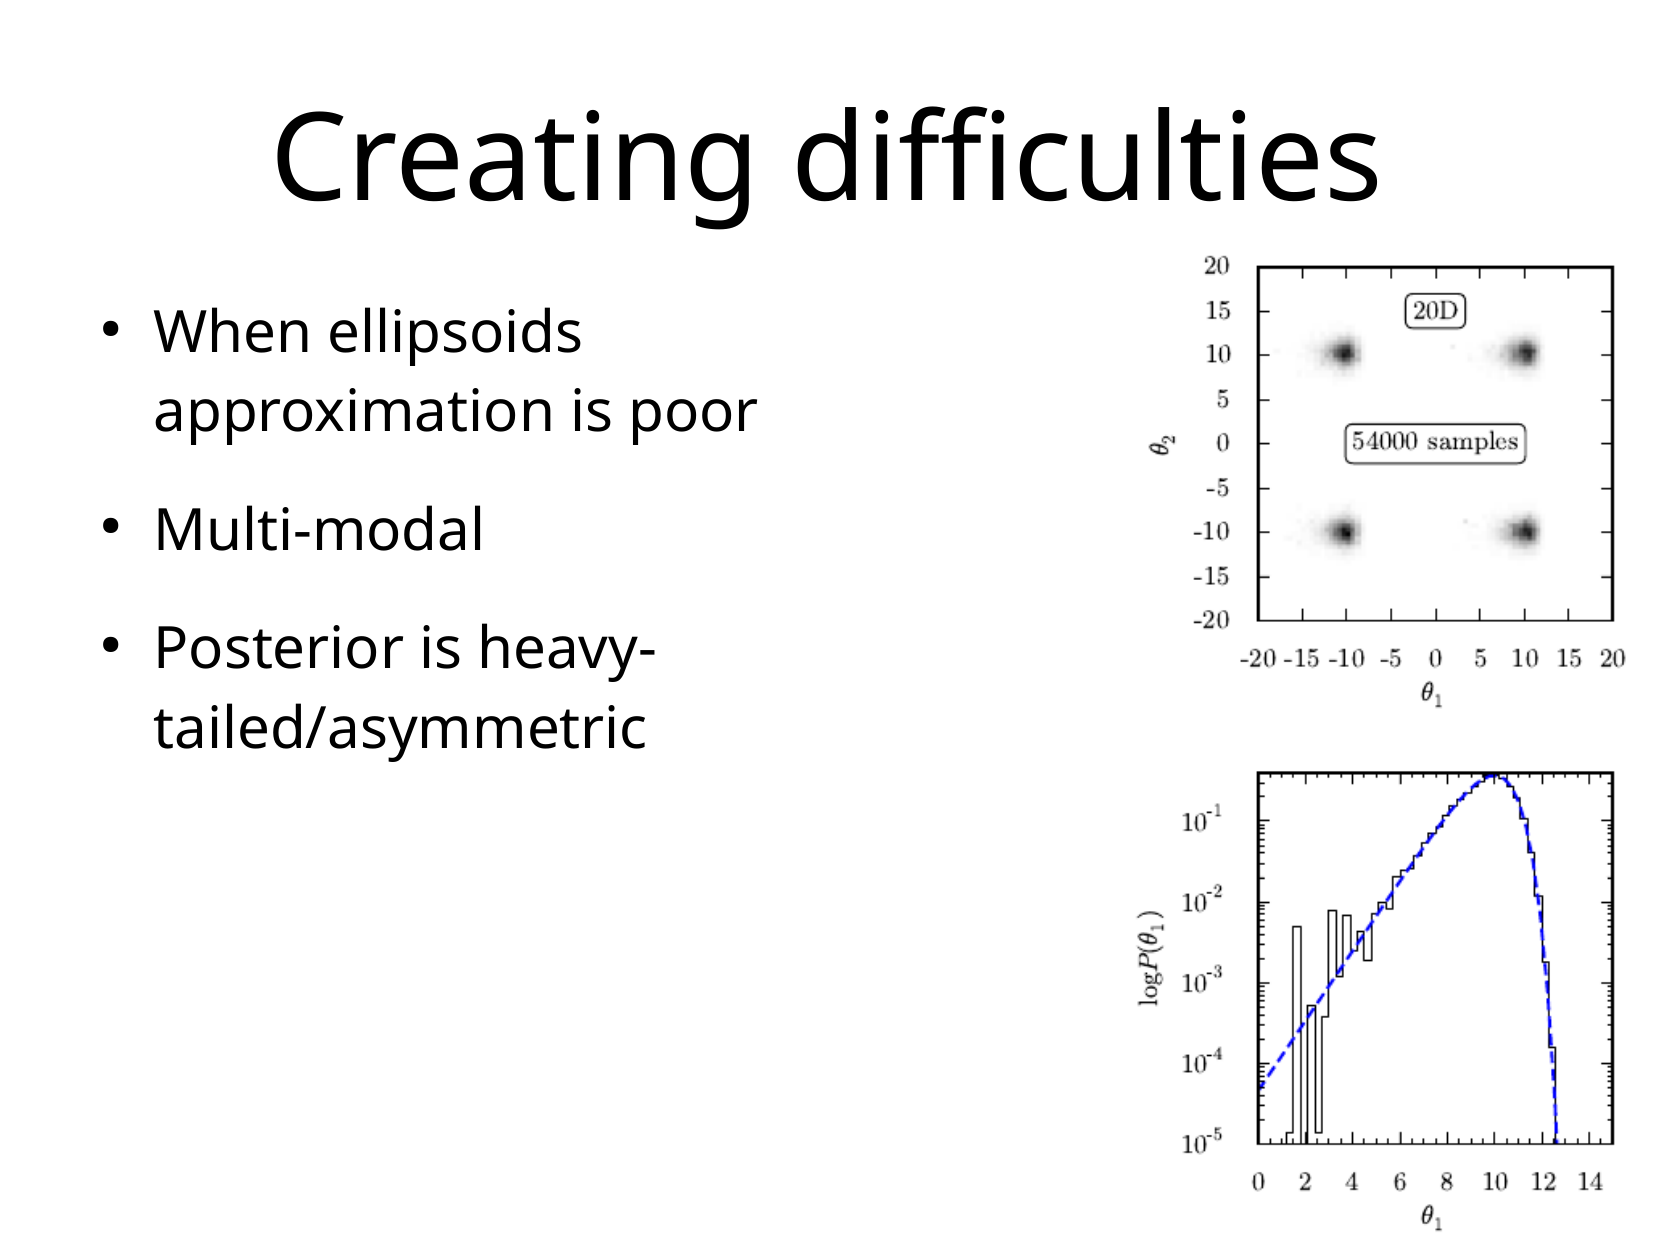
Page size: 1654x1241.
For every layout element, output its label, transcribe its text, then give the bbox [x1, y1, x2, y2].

list When ellipsoids approximation is poor Multi-modal Posterior is heavy-tailed/asymmetric [82, 290, 766, 1216]
picture [1125, 237, 1645, 1241]
title Creating difficulties [82, 49, 1571, 257]
